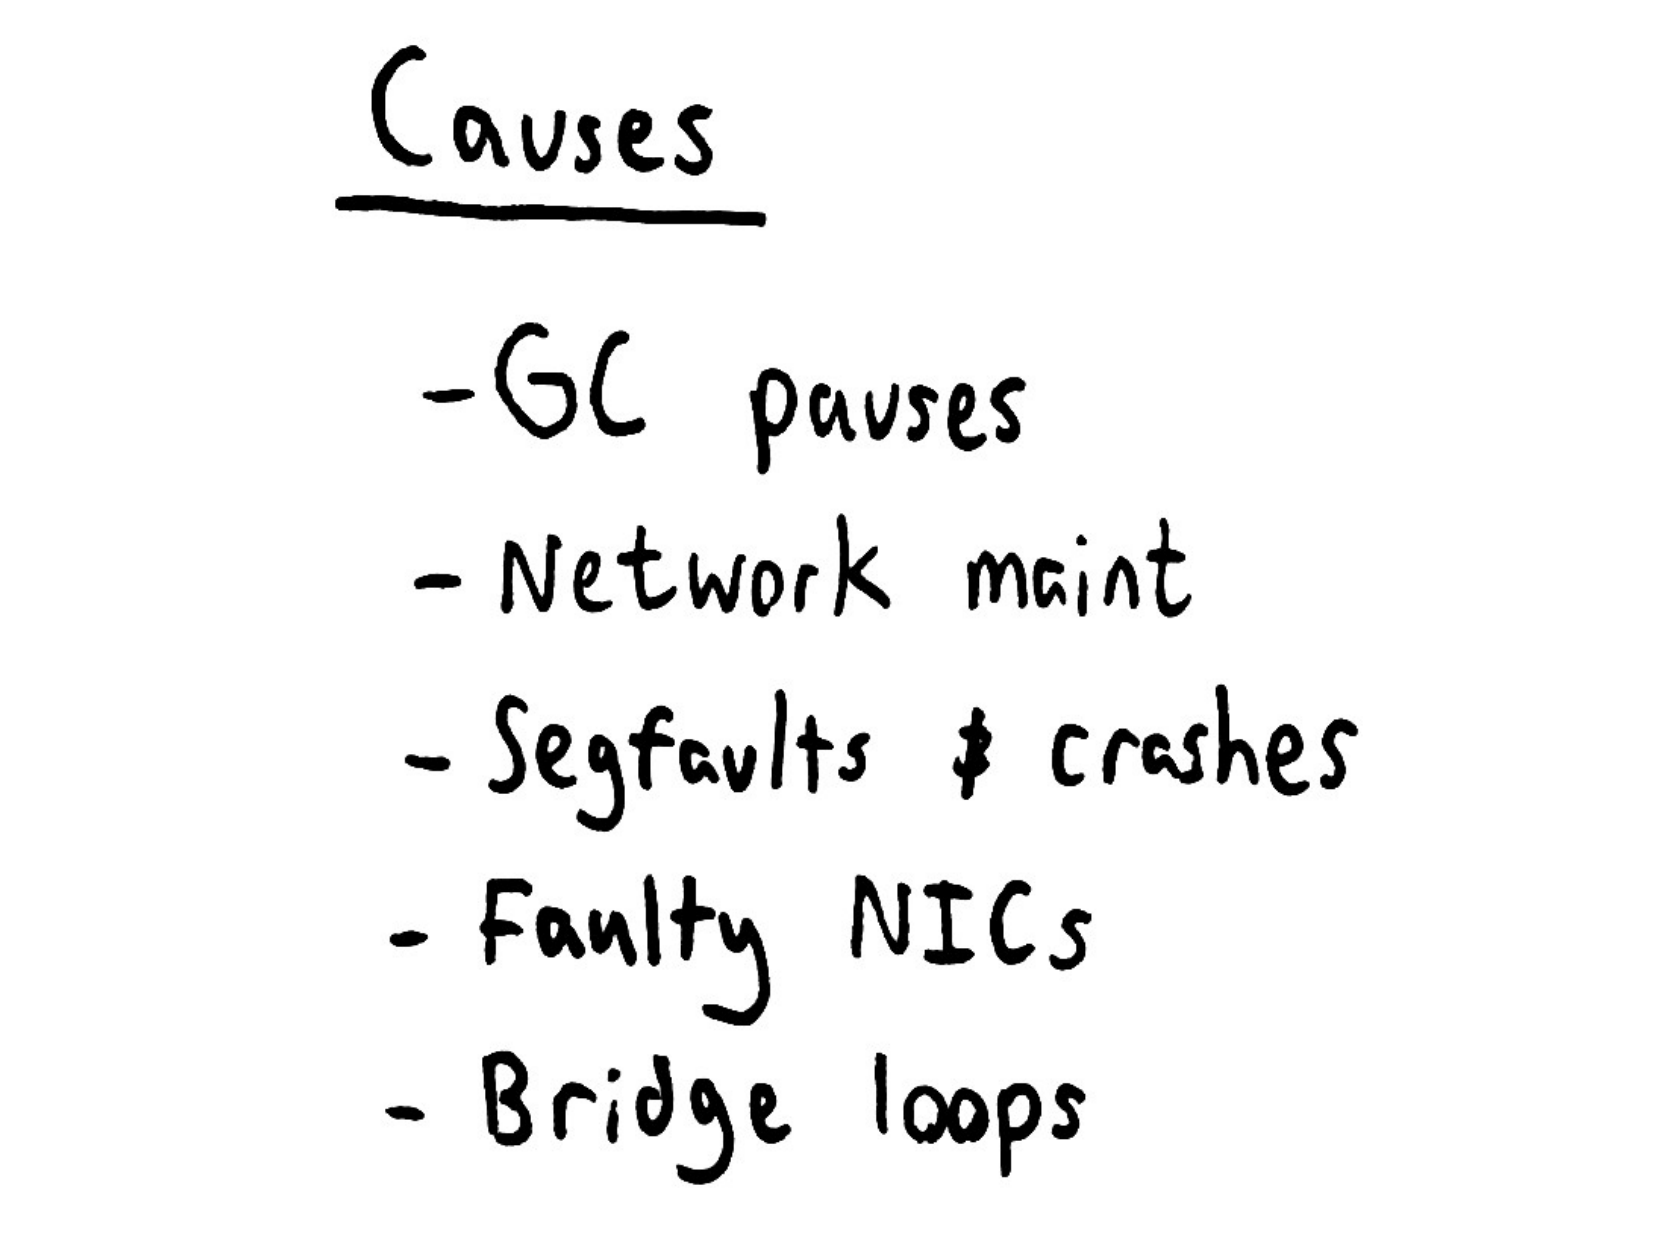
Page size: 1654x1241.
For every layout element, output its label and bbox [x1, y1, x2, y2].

picture [284, 0, 1426, 1241]
